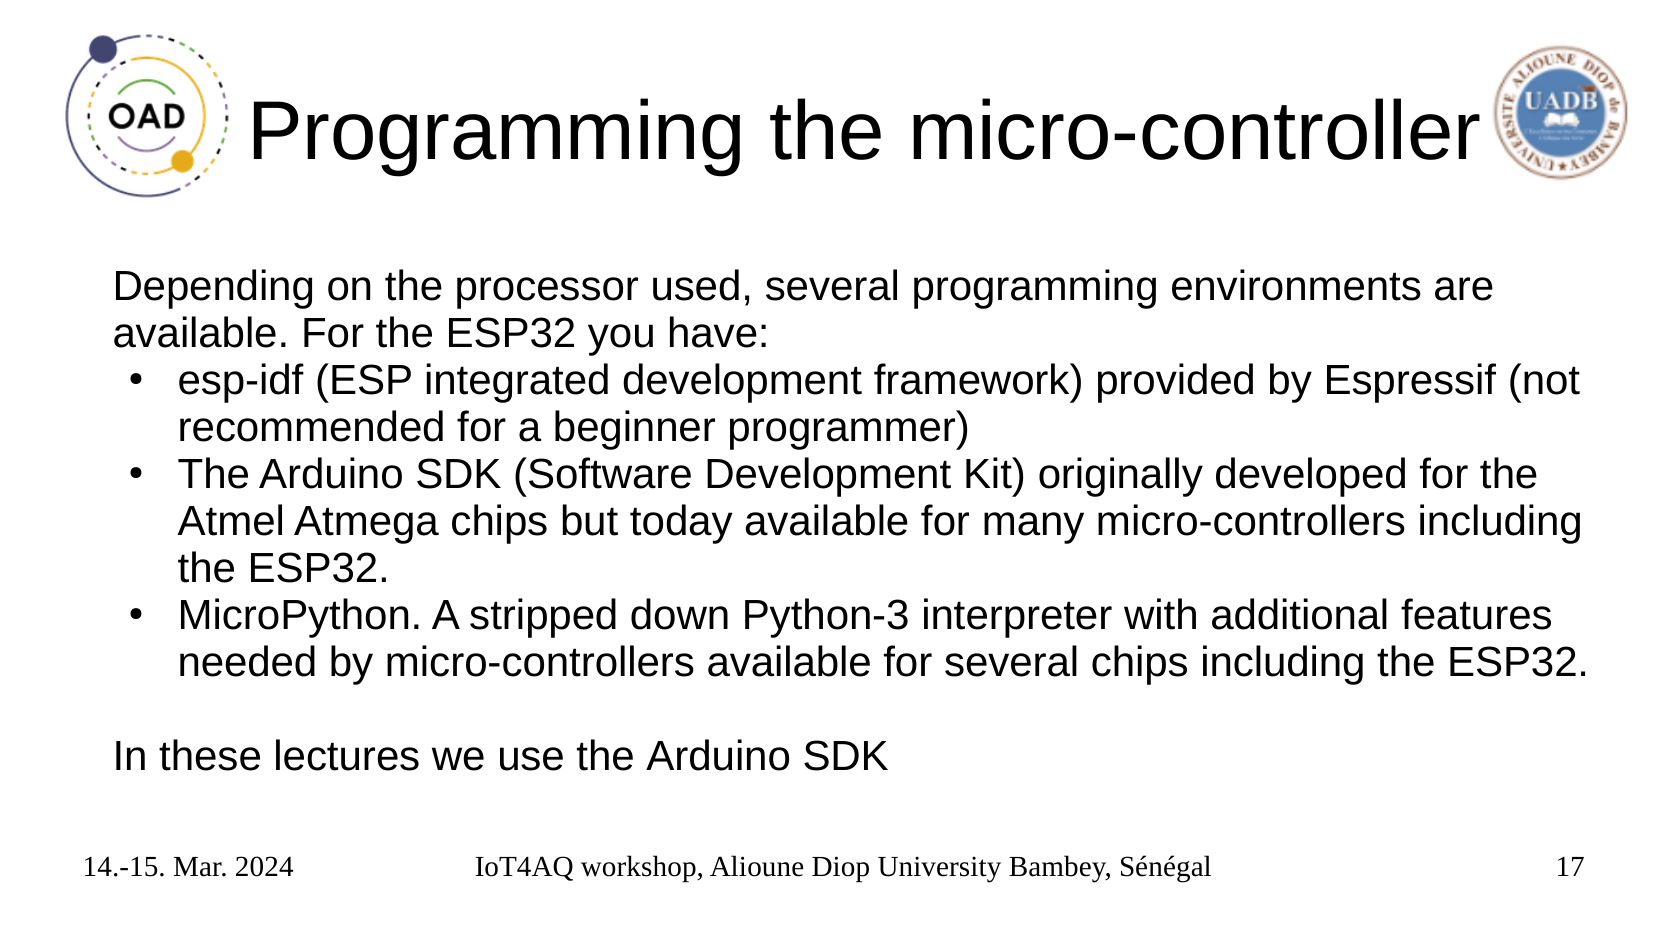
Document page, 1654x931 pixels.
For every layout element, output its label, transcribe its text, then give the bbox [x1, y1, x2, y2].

list Depending on the processor used, several programming environments are available. For the ESP32 you have: esp-idf (ESP integrated development framework) provided by Espressif (not recommended for a beginner programmer) The Arduino SDK (Software Development Kit) originally developed for the Atmel Atmega chips but today available for many micro-controllers including the ESP32. MicroPython. A stripped down Python-3 interpreter with additional features needed by micro-controllers available for several chips including the ESP32. In these lectures we use the Arduino SDK [112, 262, 1601, 788]
title Programming the micro-controller [229, 37, 1501, 224]
picture [25, 20, 263, 218]
picture [1501, 37, 1641, 188]
